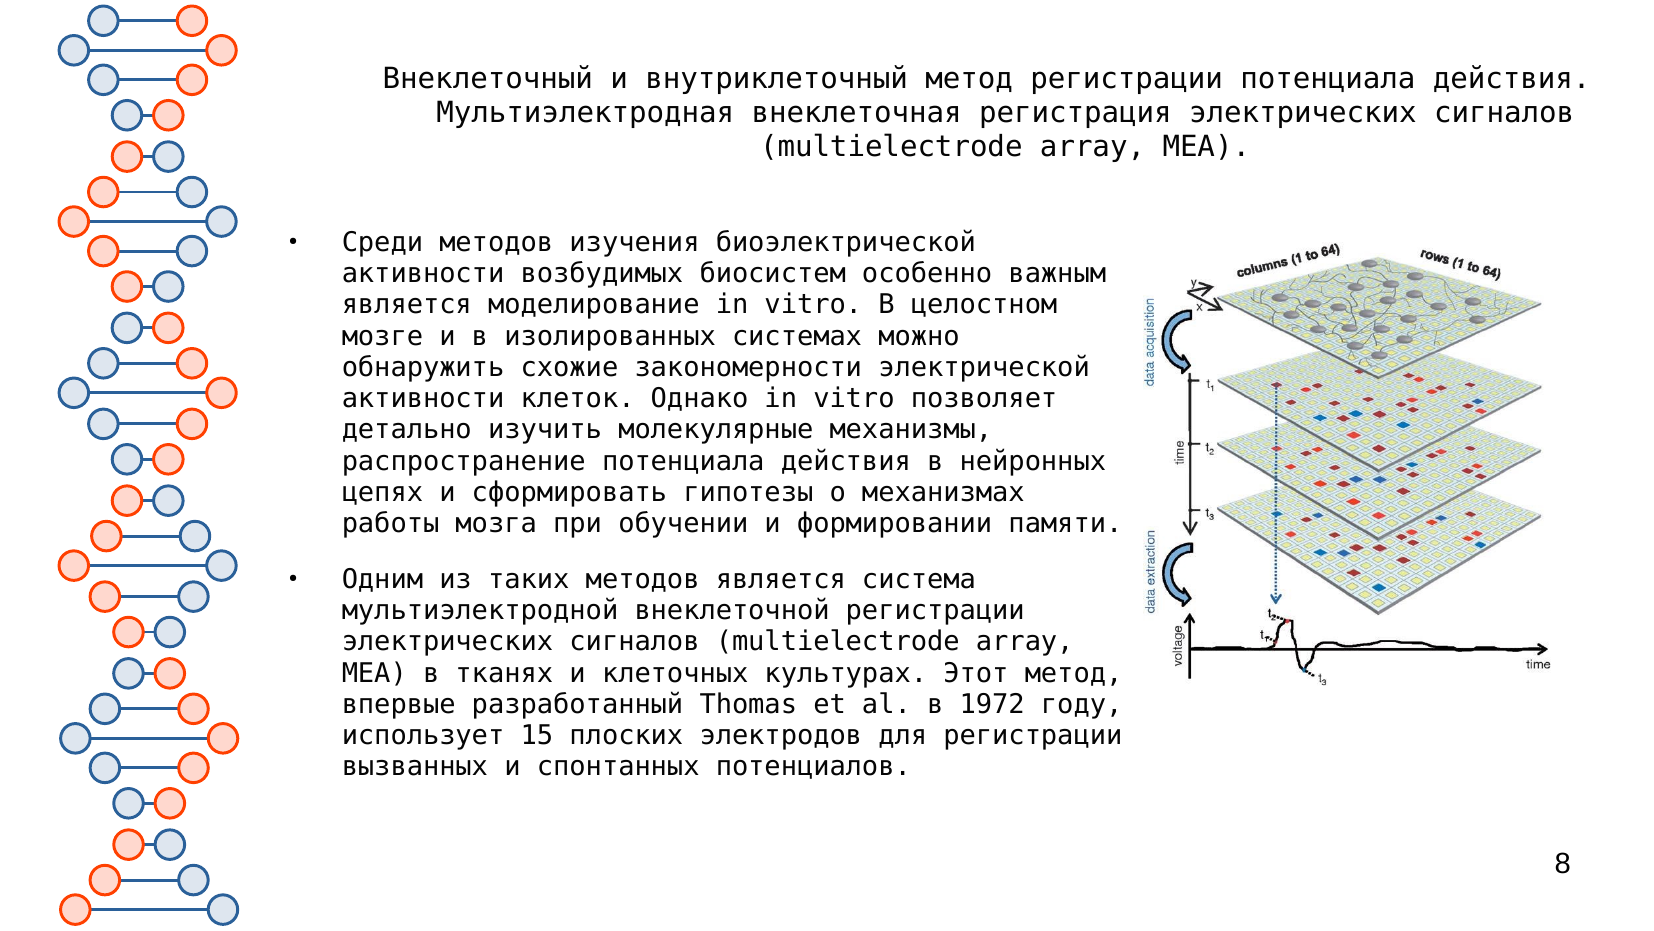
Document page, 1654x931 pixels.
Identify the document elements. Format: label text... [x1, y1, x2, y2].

title Внеклеточный и внутриклеточный метод регистрации потенциала действия. Мультиэлектродная внеклеточная регистрация электрических сигналов (multielectrode array, MEA). [265, 35, 1595, 189]
list Среди методов изучения биоэлектрической активности возбудимых биосистем особенно важным является моделирование in vitro. В целостном мозге и в изолированных системах можно обнаружить схожие закономерности электрической активности клеток. Однако in vitro позволяет детально изучить молекулярные механизмы, распространение потенциала действия в нейронных цепях и сформировать гипотезы о механизмах работы мозга при обучении и формировании памяти. Одним из таких методов является система мультиэлектродной внеклеточной регистрации электрических сигналов (multielectrode array, MEA) в тканях и клеточных культурах. Этот метод, впервые разработанный Thomas et al. в 1972 году, использует 15 плоских электродов для регистрации вызванных и спонтанных потенциалов. [271, 226, 1138, 870]
picture [1143, 242, 1551, 686]
